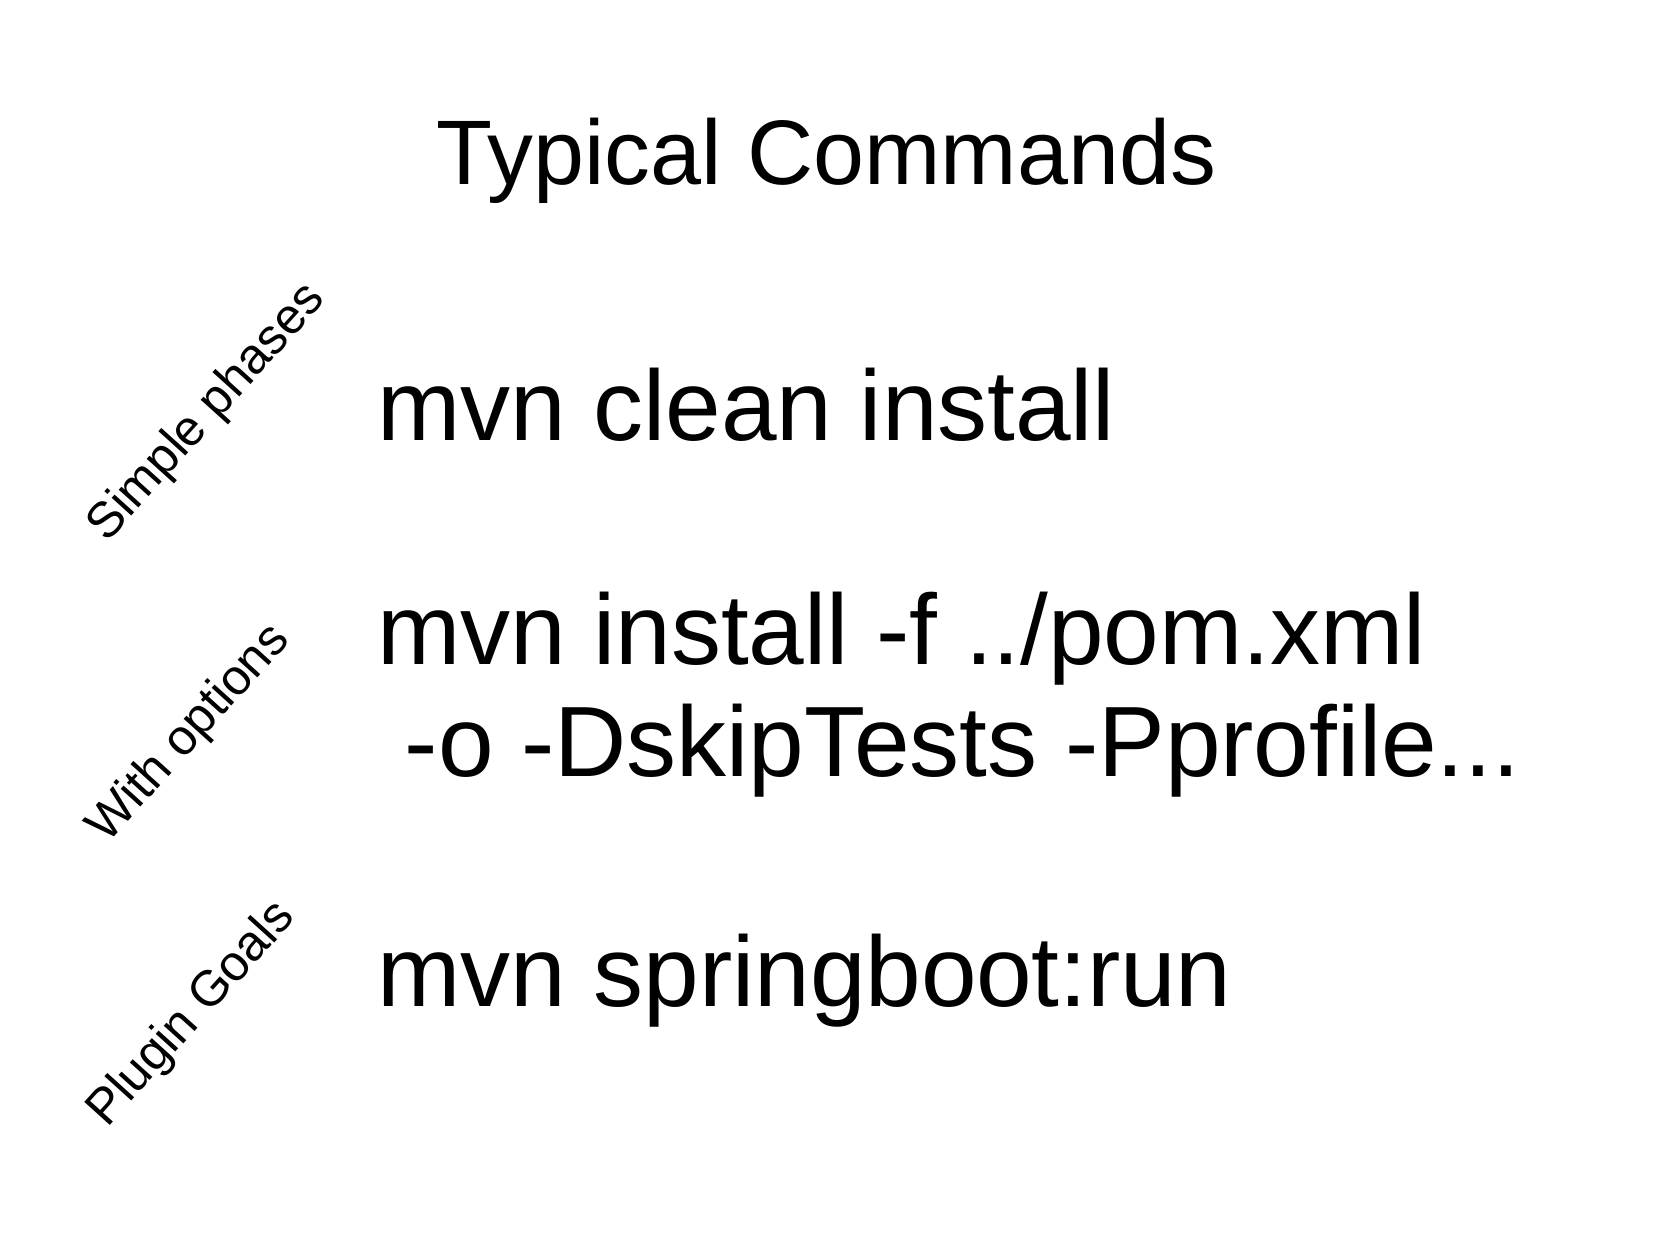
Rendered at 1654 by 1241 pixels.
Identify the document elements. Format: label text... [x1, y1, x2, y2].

text_box mvn clean install [362, 342, 1654, 613]
text_box mvn install -f ../pom.xml -o -DskipTests -Pprofile... [362, 613, 1654, 837]
text_box Plugin Goals [58, 871, 320, 1152]
text_box Simple phases [58, 253, 350, 567]
text_box mvn springboot:run [362, 908, 1654, 1179]
text_box With options [58, 594, 315, 868]
title Typical Commands [82, 49, 1571, 257]
